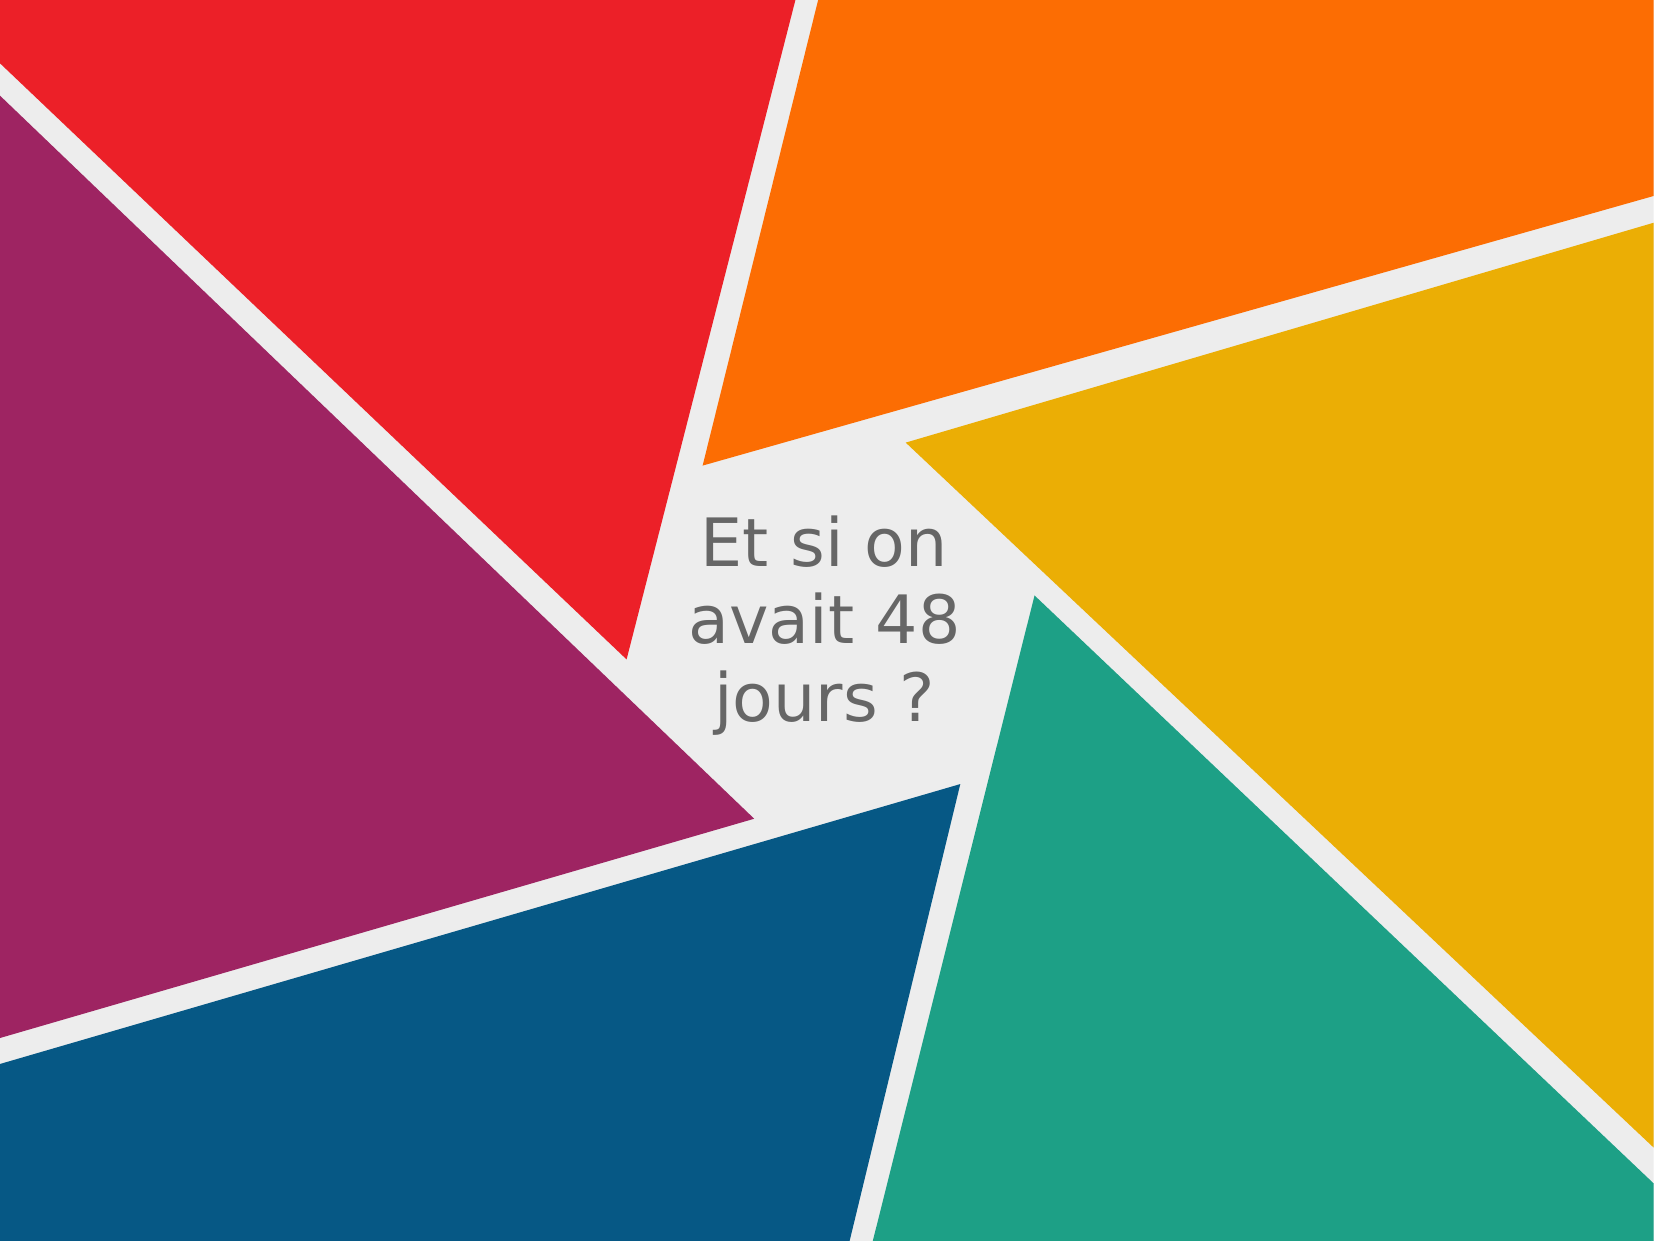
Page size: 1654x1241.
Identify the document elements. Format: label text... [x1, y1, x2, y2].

subtitle Et si on avait 48 jours ? [614, 418, 1035, 824]
